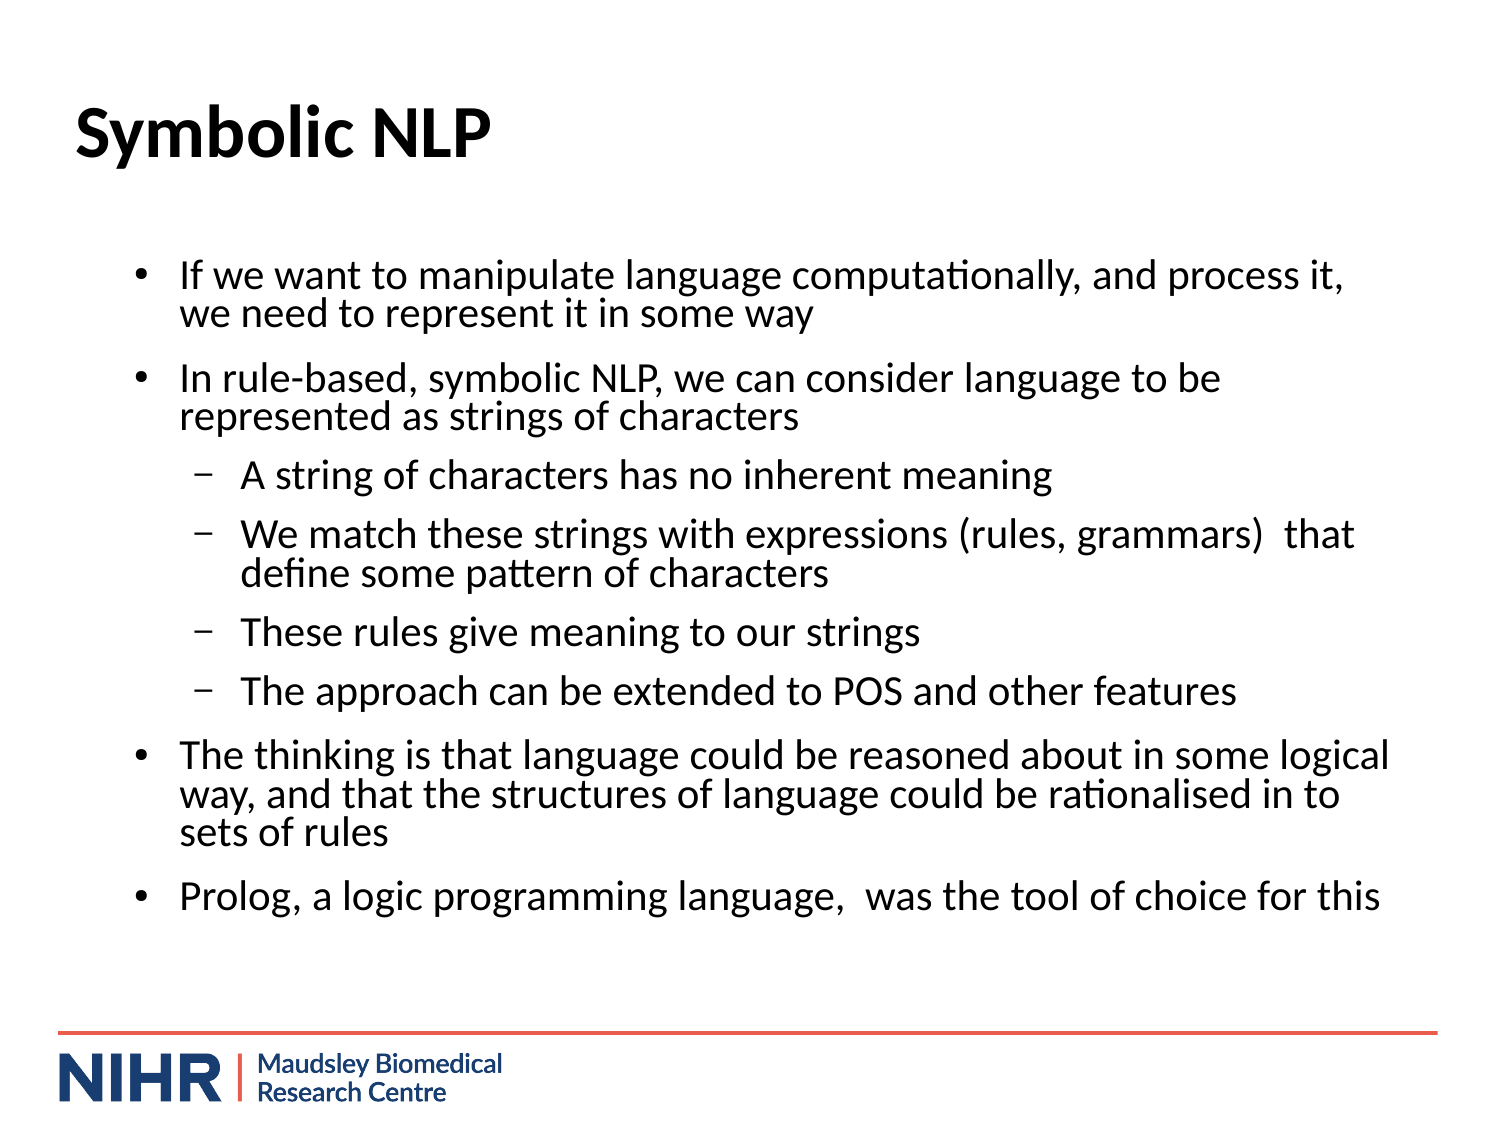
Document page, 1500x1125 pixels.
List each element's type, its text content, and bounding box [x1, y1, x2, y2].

list If we want to manipulate language computationally, and process it, we need to represent it in some way In rule-based, symbolic NLP, we can consider language to be represented as strings of characters A string of characters has no inherent meaning We match these strings with expressions (rules, grammars) that define some pattern of characters These rules give meaning to our strings The approach can be extended to POS and other features The thinking is that language could be reasoned about in some logical way, and that the structures of language could be rationalised in to sets of rules Prolog, a logic programming language, was the tool of choice for this [118, 258, 1394, 945]
picture [29, 1018, 531, 1125]
title Symbolic NLP [75, 41, 1425, 237]
